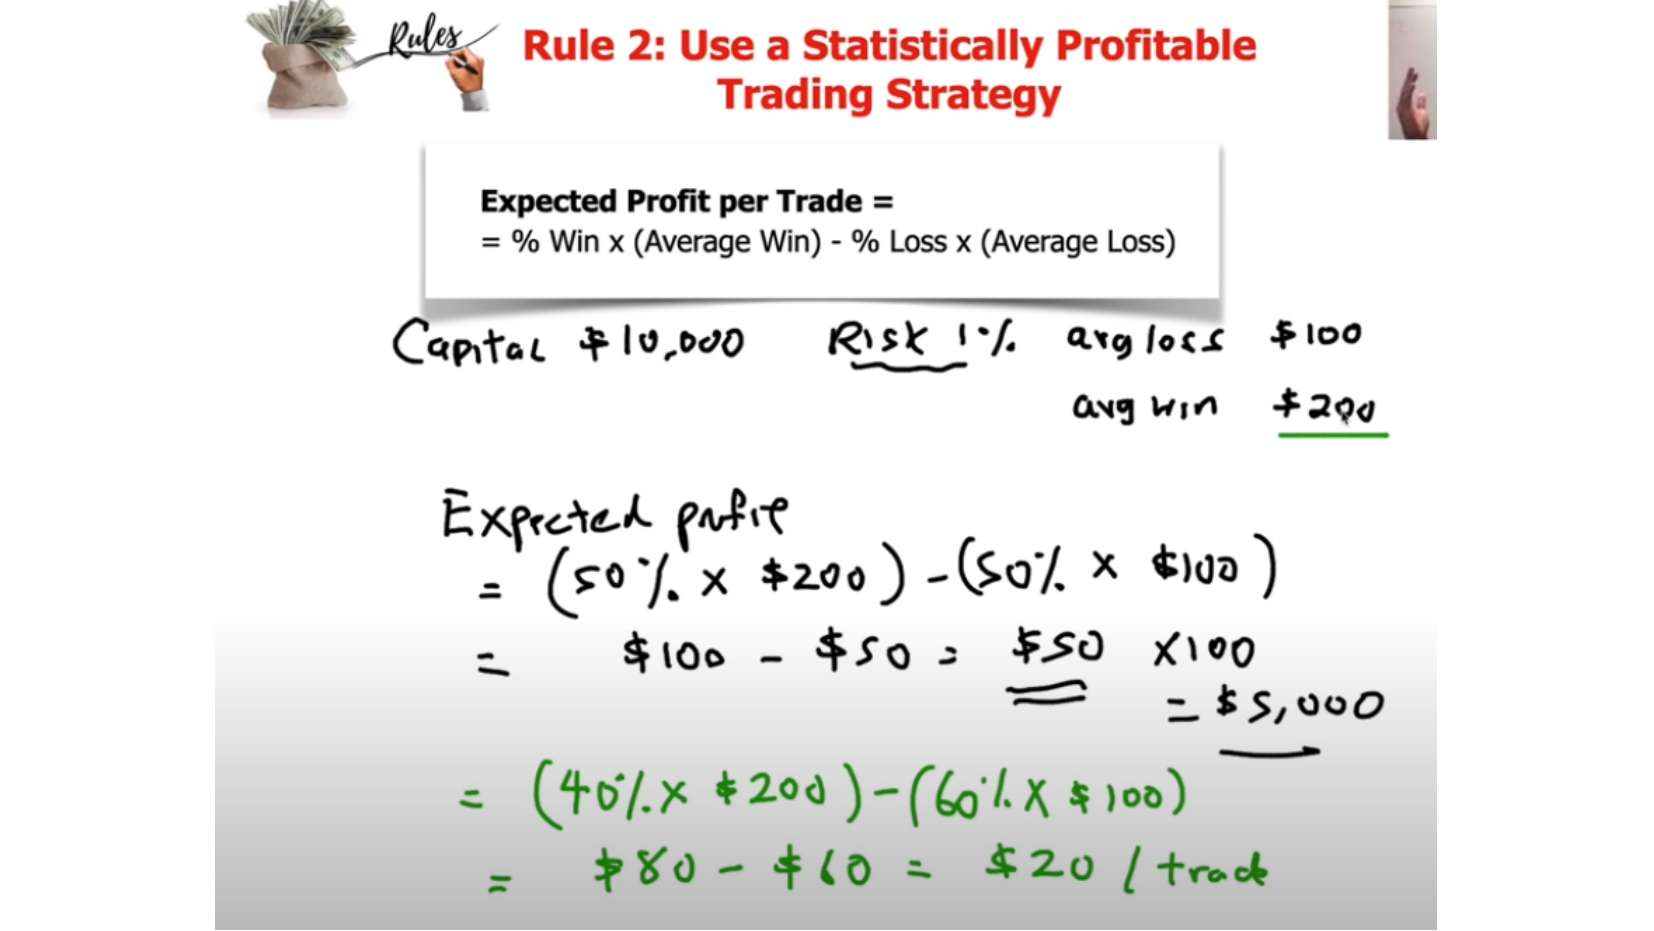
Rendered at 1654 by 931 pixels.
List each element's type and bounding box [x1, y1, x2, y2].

picture [215, 0, 1437, 930]
